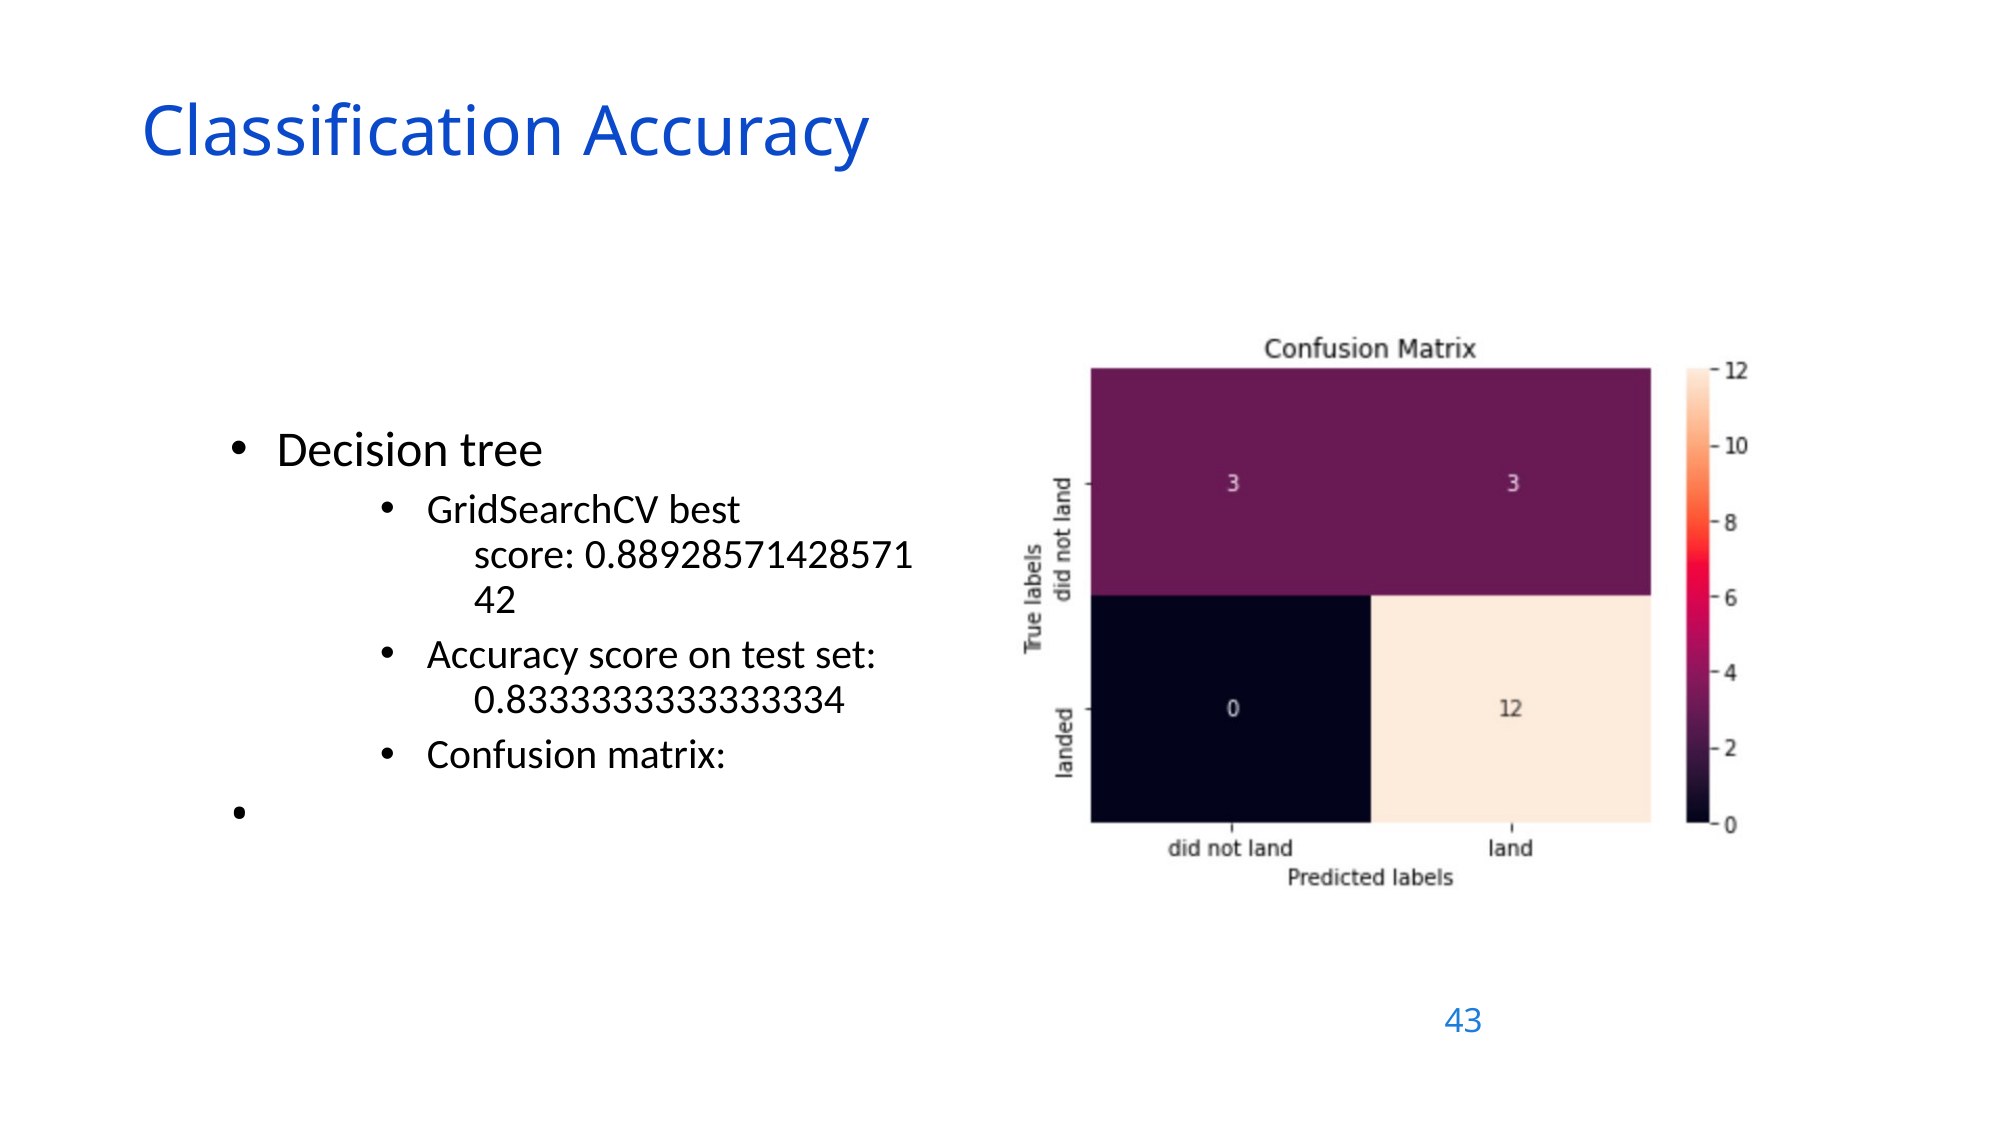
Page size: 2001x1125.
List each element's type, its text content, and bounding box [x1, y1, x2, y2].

text_box Classification Accuracy [126, 88, 1852, 179]
picture [999, 314, 1768, 904]
text_box Decision tree GridSearchCV best score: 0.8892857142857142 Accuracy score on test set: 0.8333333333333334 Confusion matrix: [215, 415, 948, 805]
slide_number 41 [1429, 988, 1880, 1055]
